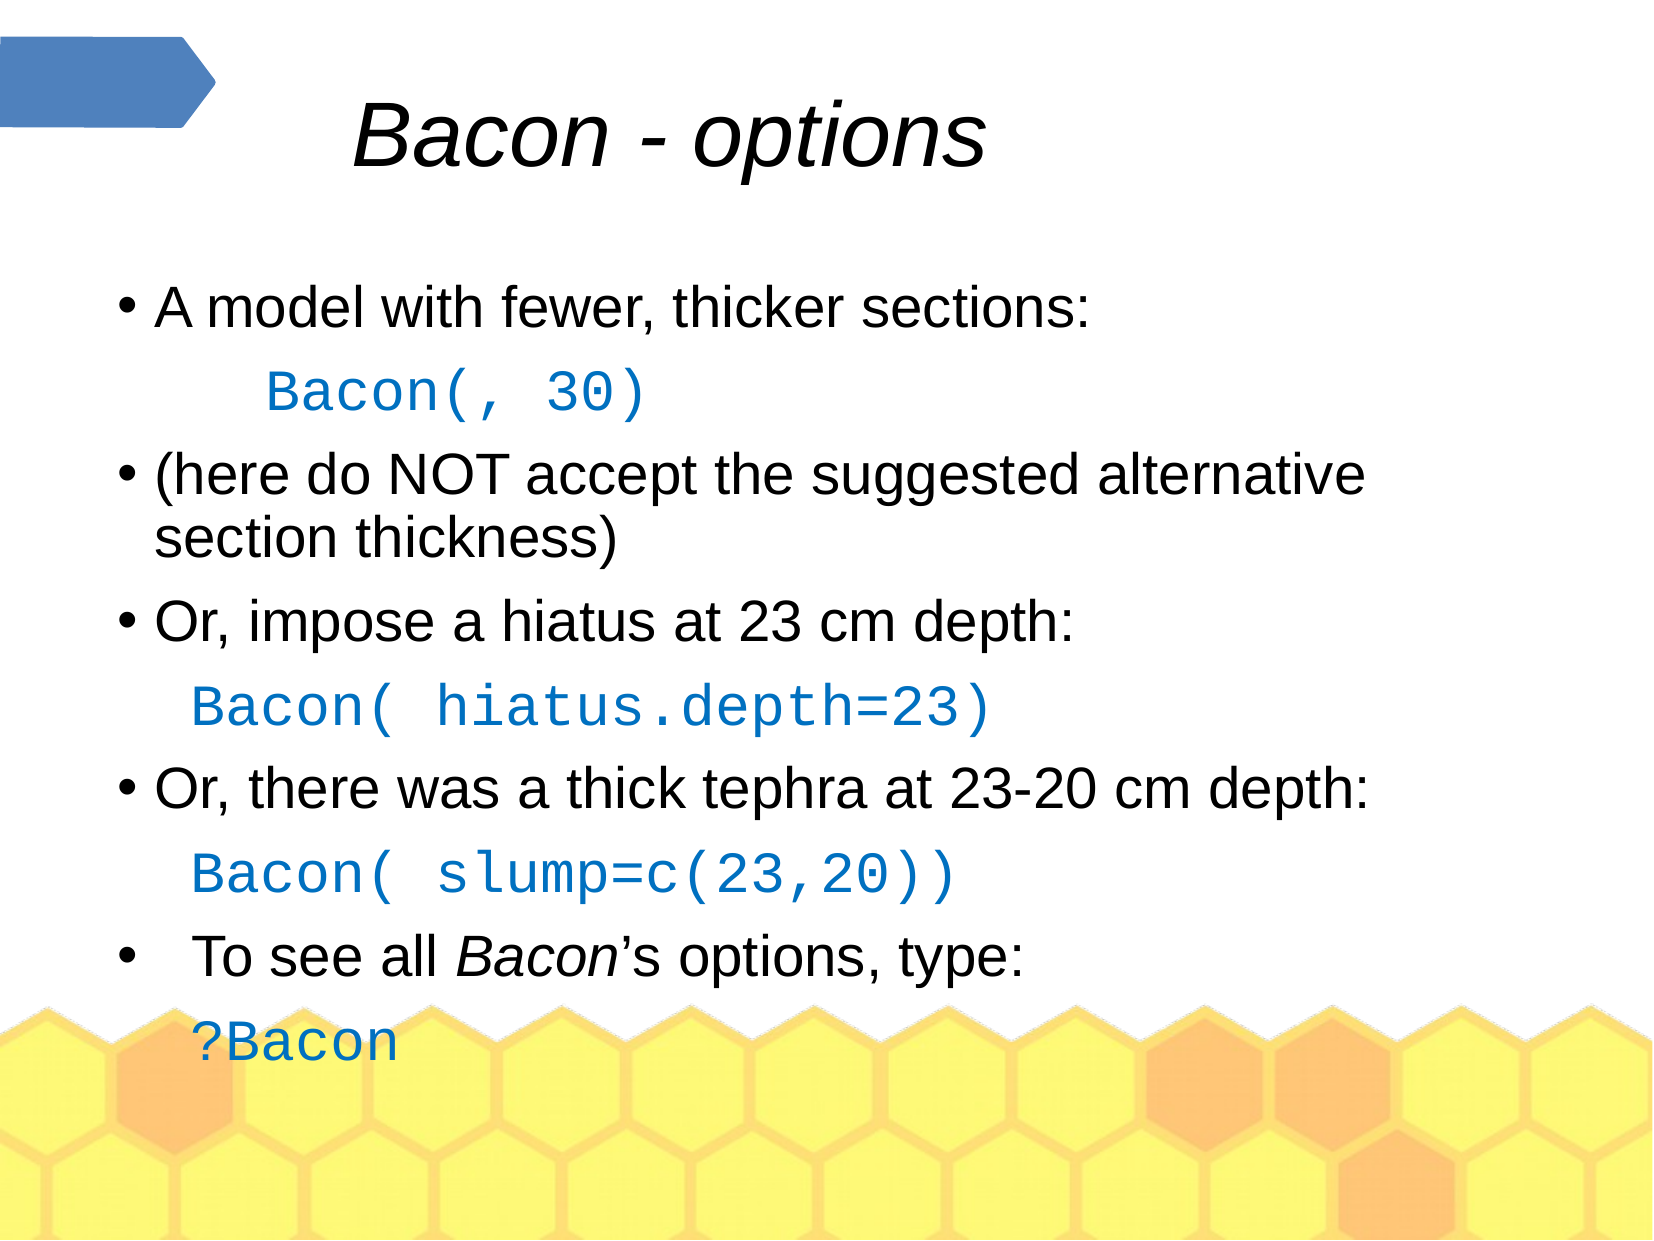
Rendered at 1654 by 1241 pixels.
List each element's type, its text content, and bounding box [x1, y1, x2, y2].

text_box A model with fewer, thicker sections: Bacon(, 30) (here do NOT accept the suggested alternative section thickness) Or, impose a hiatus at 23 cm depth: Bacon( hiatus.depth=23) Or, there was a thick tephra at 23-20 cm depth: Bacon( slump=c(23,20)) To see all Bacon’s options, type: ?Bacon [116, 276, 1560, 960]
picture [0, 1001, 1653, 1240]
text_box Bacon - options [351, 21, 1560, 253]
